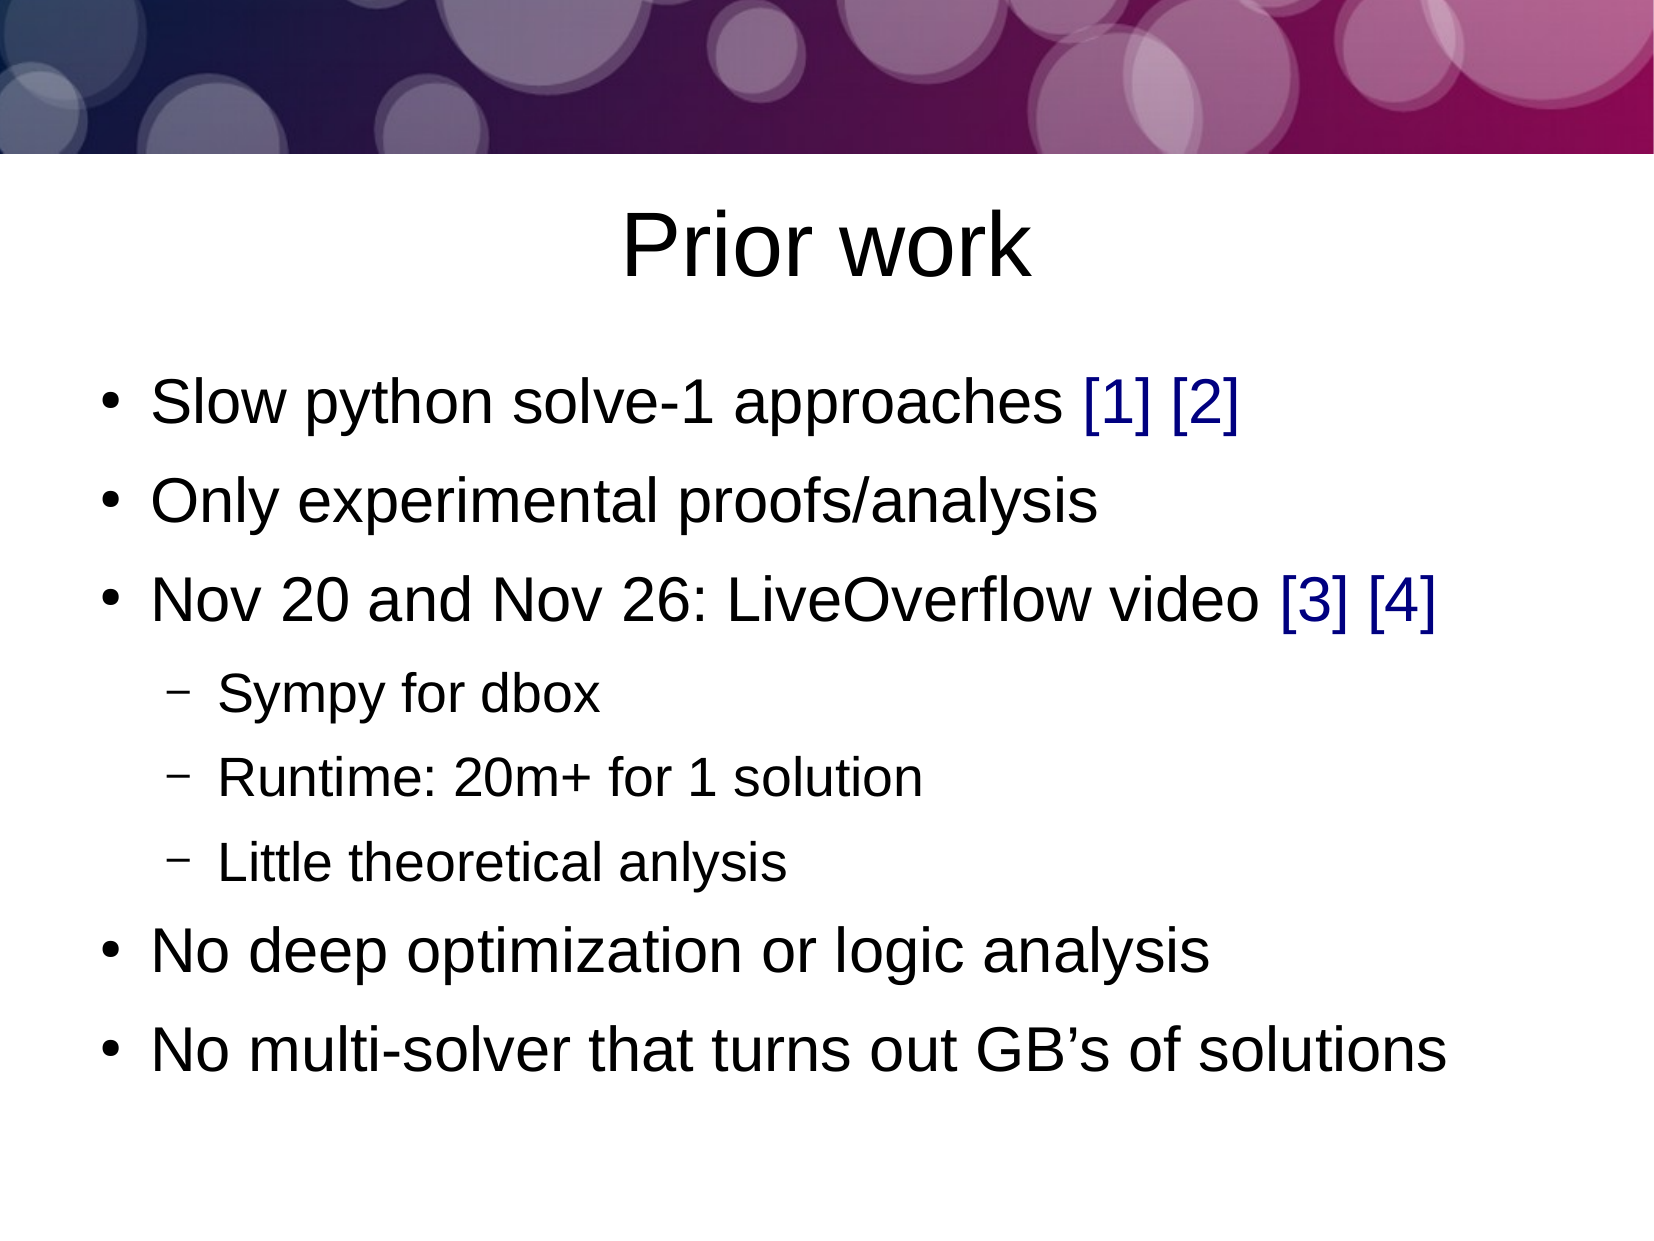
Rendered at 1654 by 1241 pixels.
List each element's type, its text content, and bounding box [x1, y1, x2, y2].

picture [0, 0, 1654, 154]
list Slow python solve-1 approaches [1] [2] Only experimental proofs/analysis Nov 20 and Nov 26: LiveOverflow video [3] [4] Sympy for dbox Runtime: 20m+ for 1 solution Little theoretical anlysis No deep optimization or logic analysis No multi-solver that turns out GB’s of solutions [82, 366, 1571, 1087]
title Prior work [82, 159, 1571, 331]
